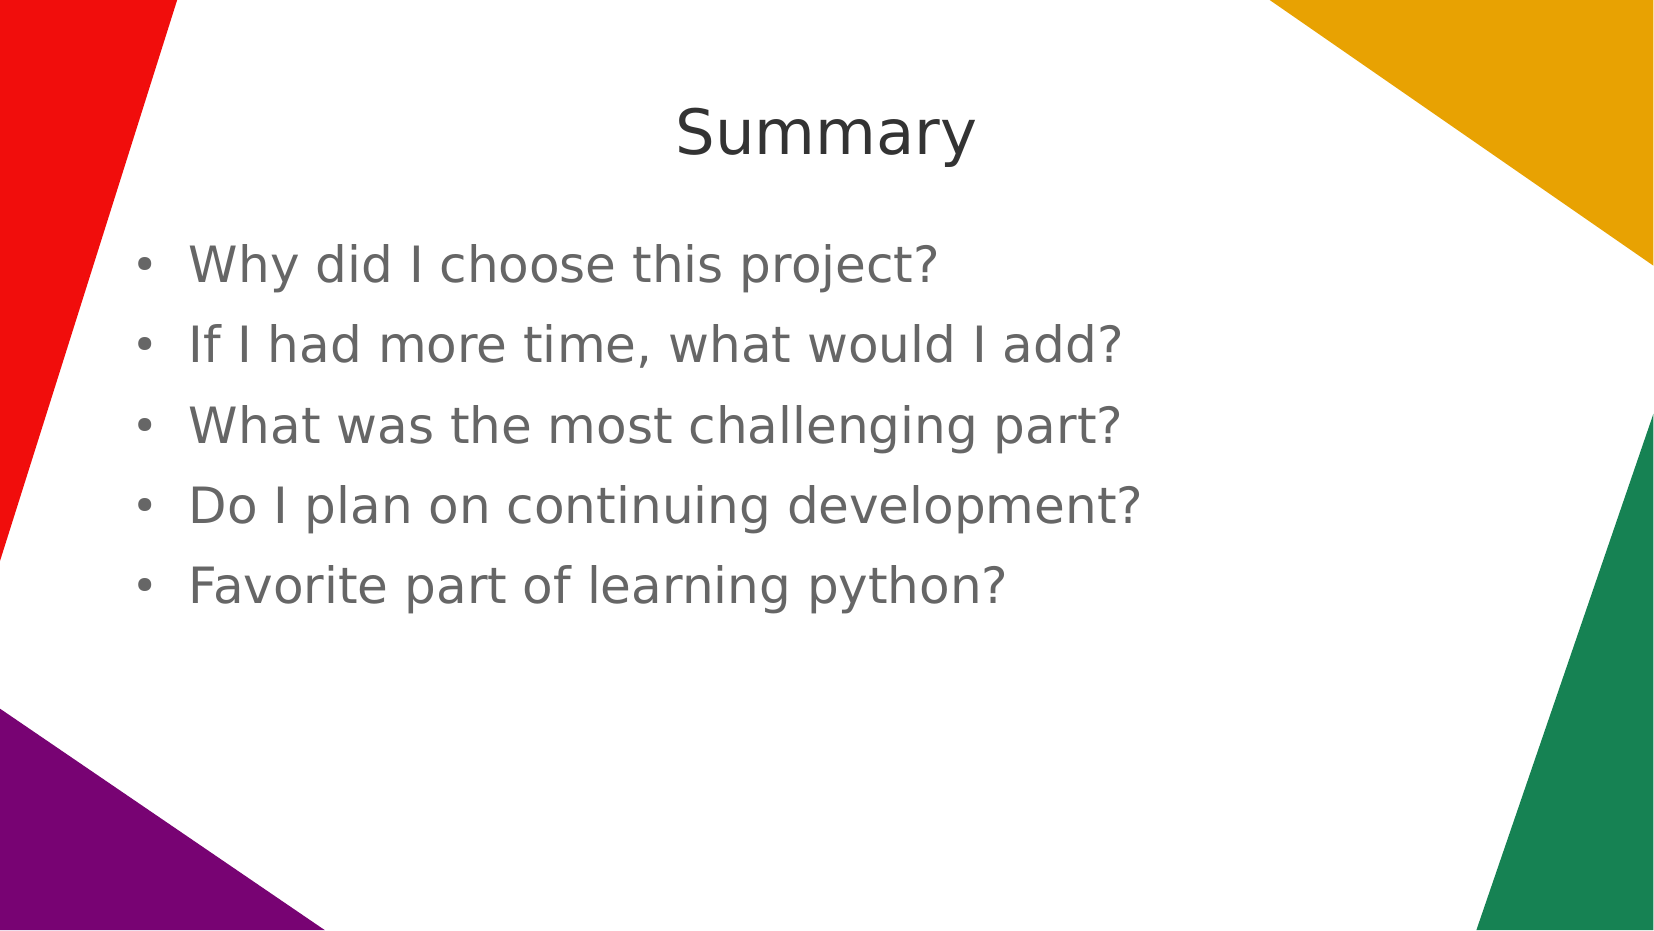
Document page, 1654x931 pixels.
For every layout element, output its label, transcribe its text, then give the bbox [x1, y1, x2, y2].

title Summary [118, 59, 1536, 207]
list Why did I choose this project? If I had more time, what would I add? What was the most challenging part? Do I plan on continuing development? Favorite part of learning python? [118, 236, 1536, 827]
